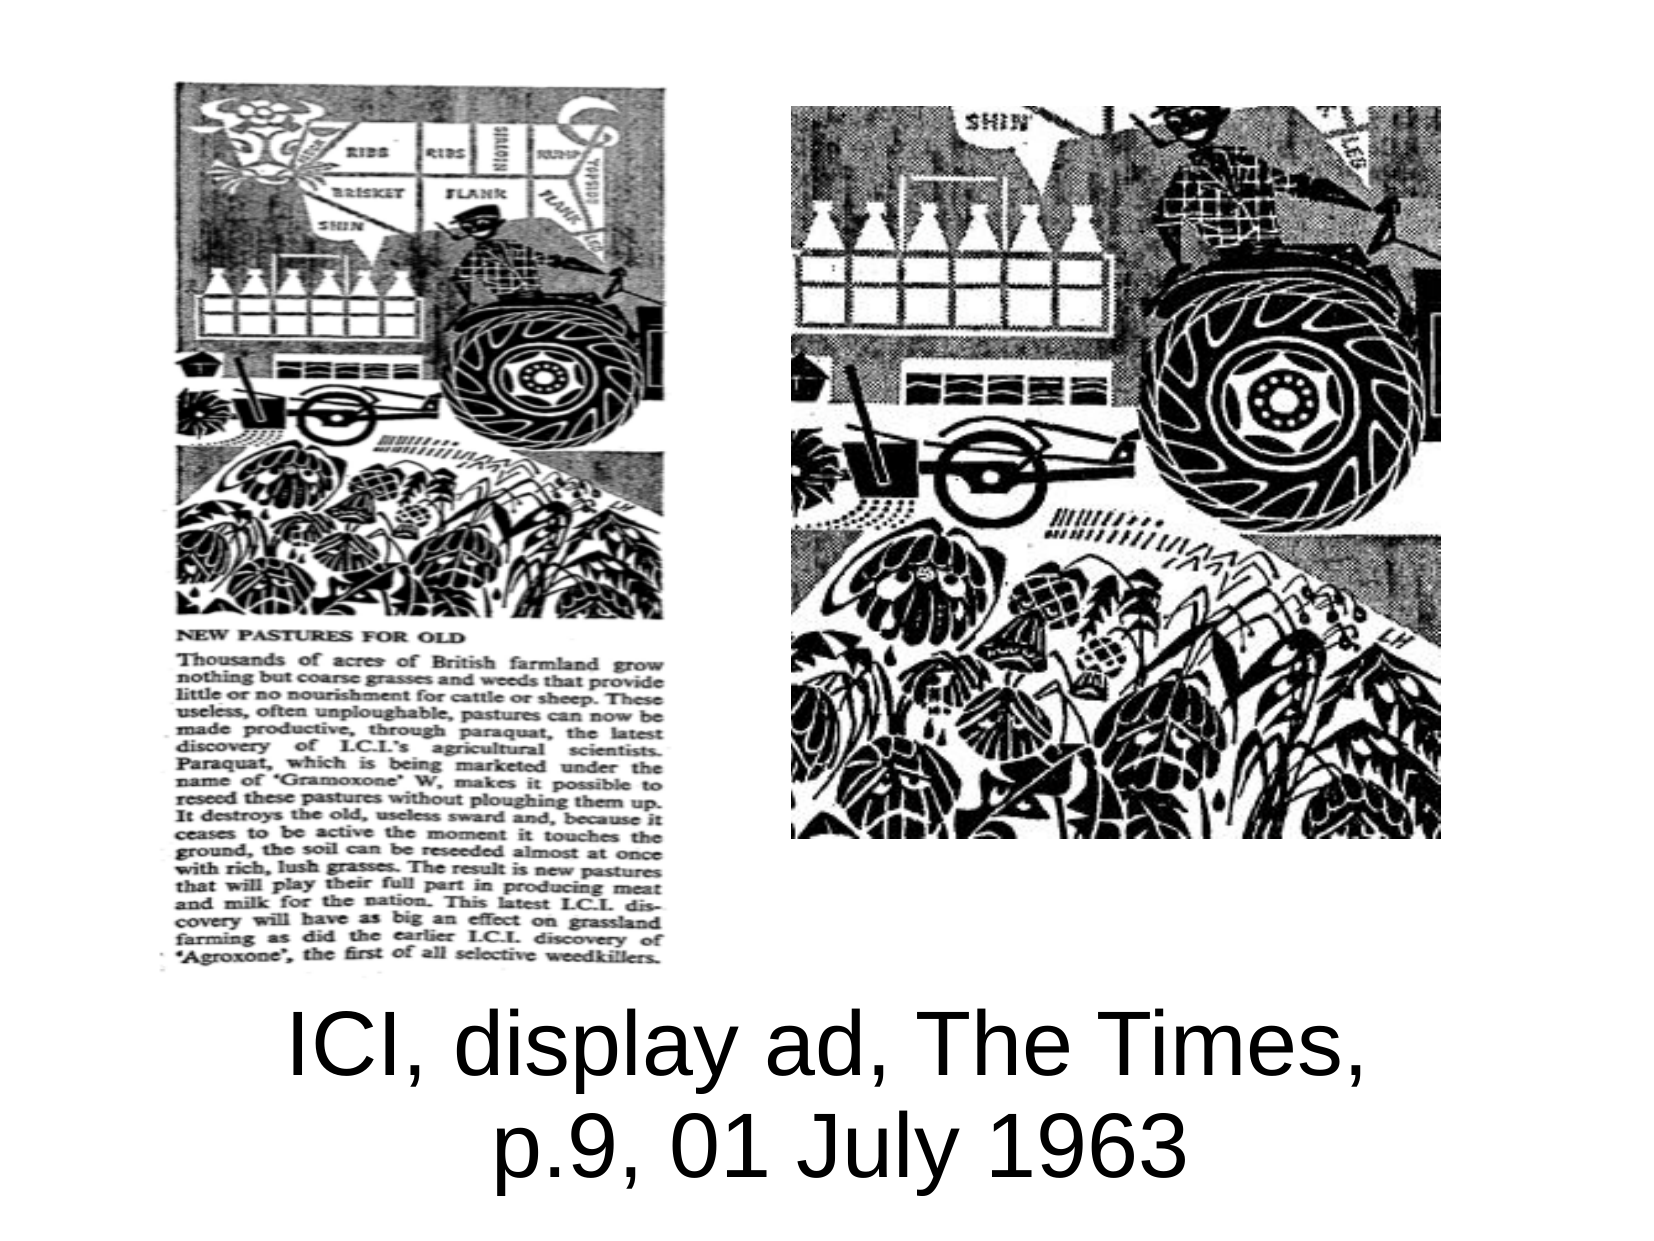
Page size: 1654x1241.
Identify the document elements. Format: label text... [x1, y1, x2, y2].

title [82, 49, 1571, 257]
picture [791, 106, 1441, 839]
text_box ICI, display ad, The Times, p.9, 01 July 1963 [271, 992, 1385, 1198]
picture [159, 77, 674, 981]
